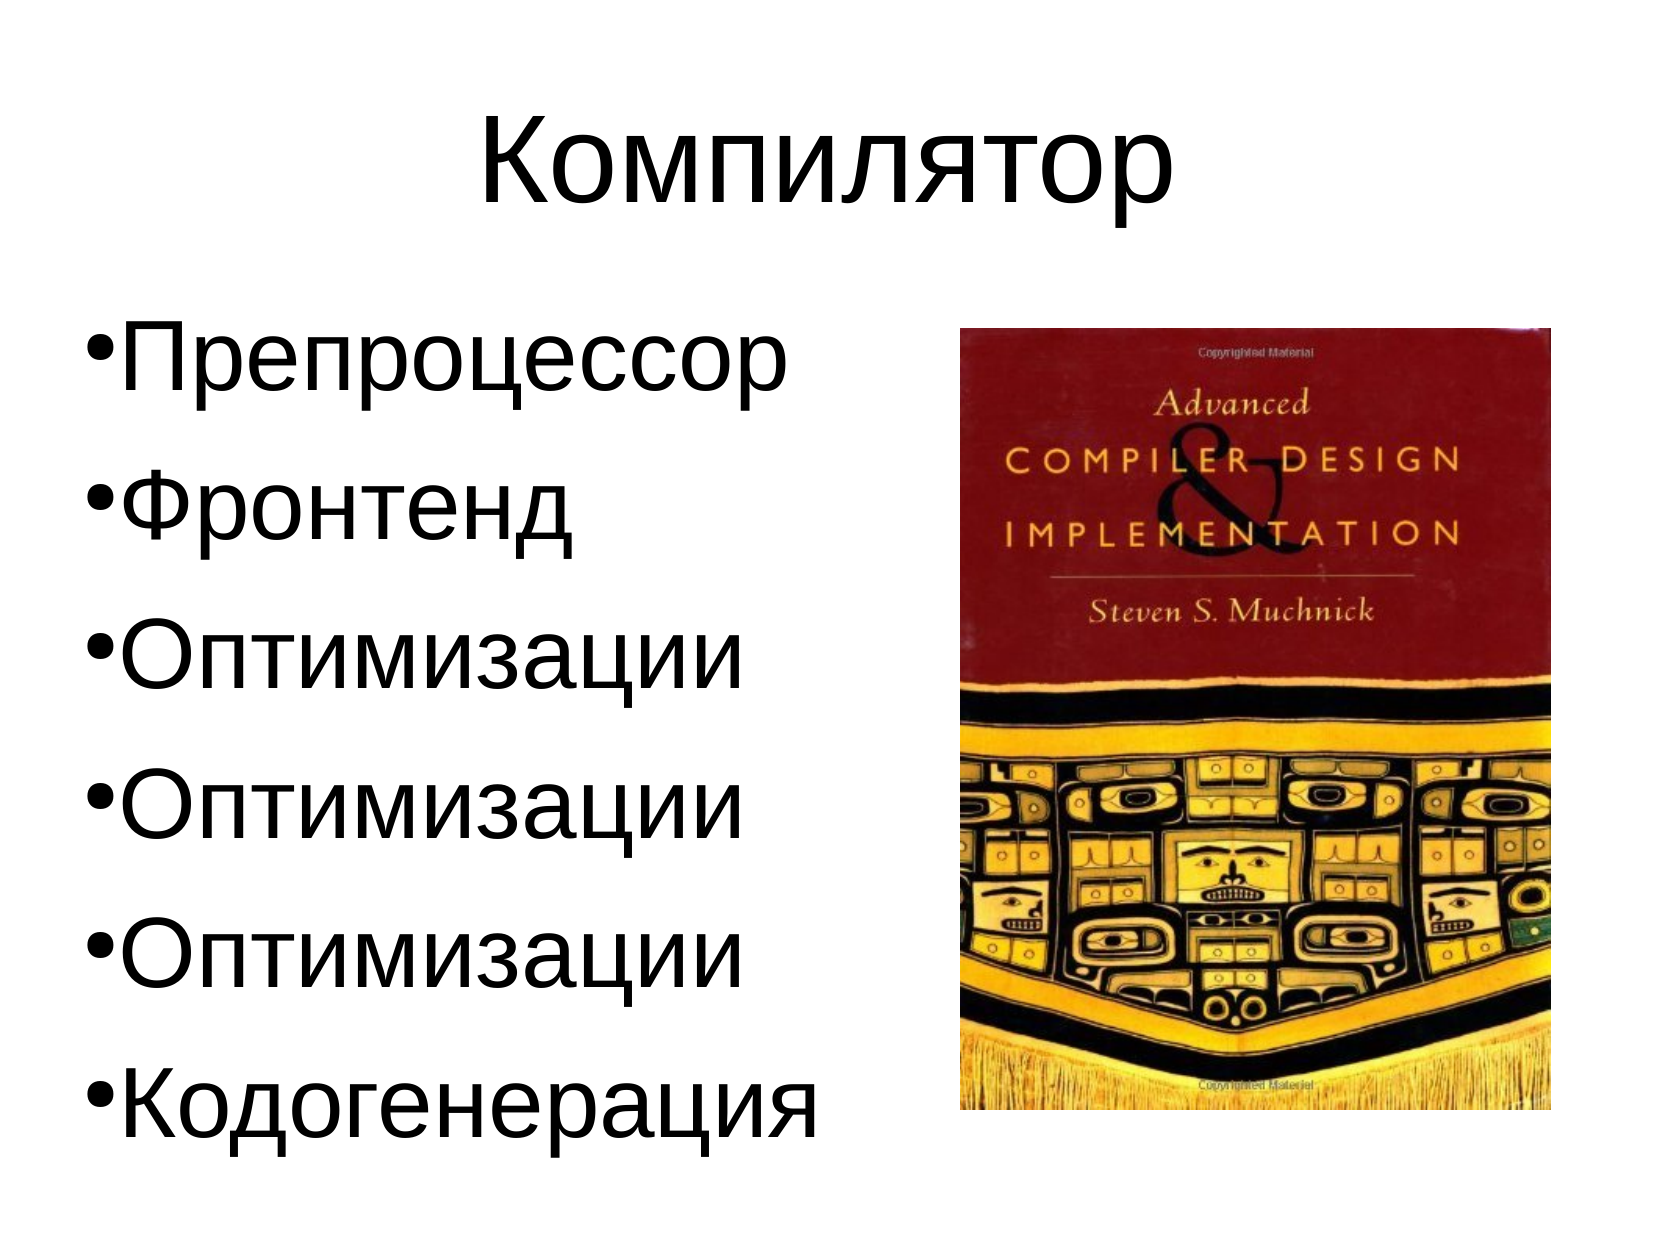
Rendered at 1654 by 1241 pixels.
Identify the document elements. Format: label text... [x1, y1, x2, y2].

picture [960, 328, 1551, 1111]
title Компилятор [82, 49, 1571, 257]
list Препроцессор Фронтенд Оптимизации Оптимизации Оптимизации Кодогенерация [82, 290, 1571, 1186]
